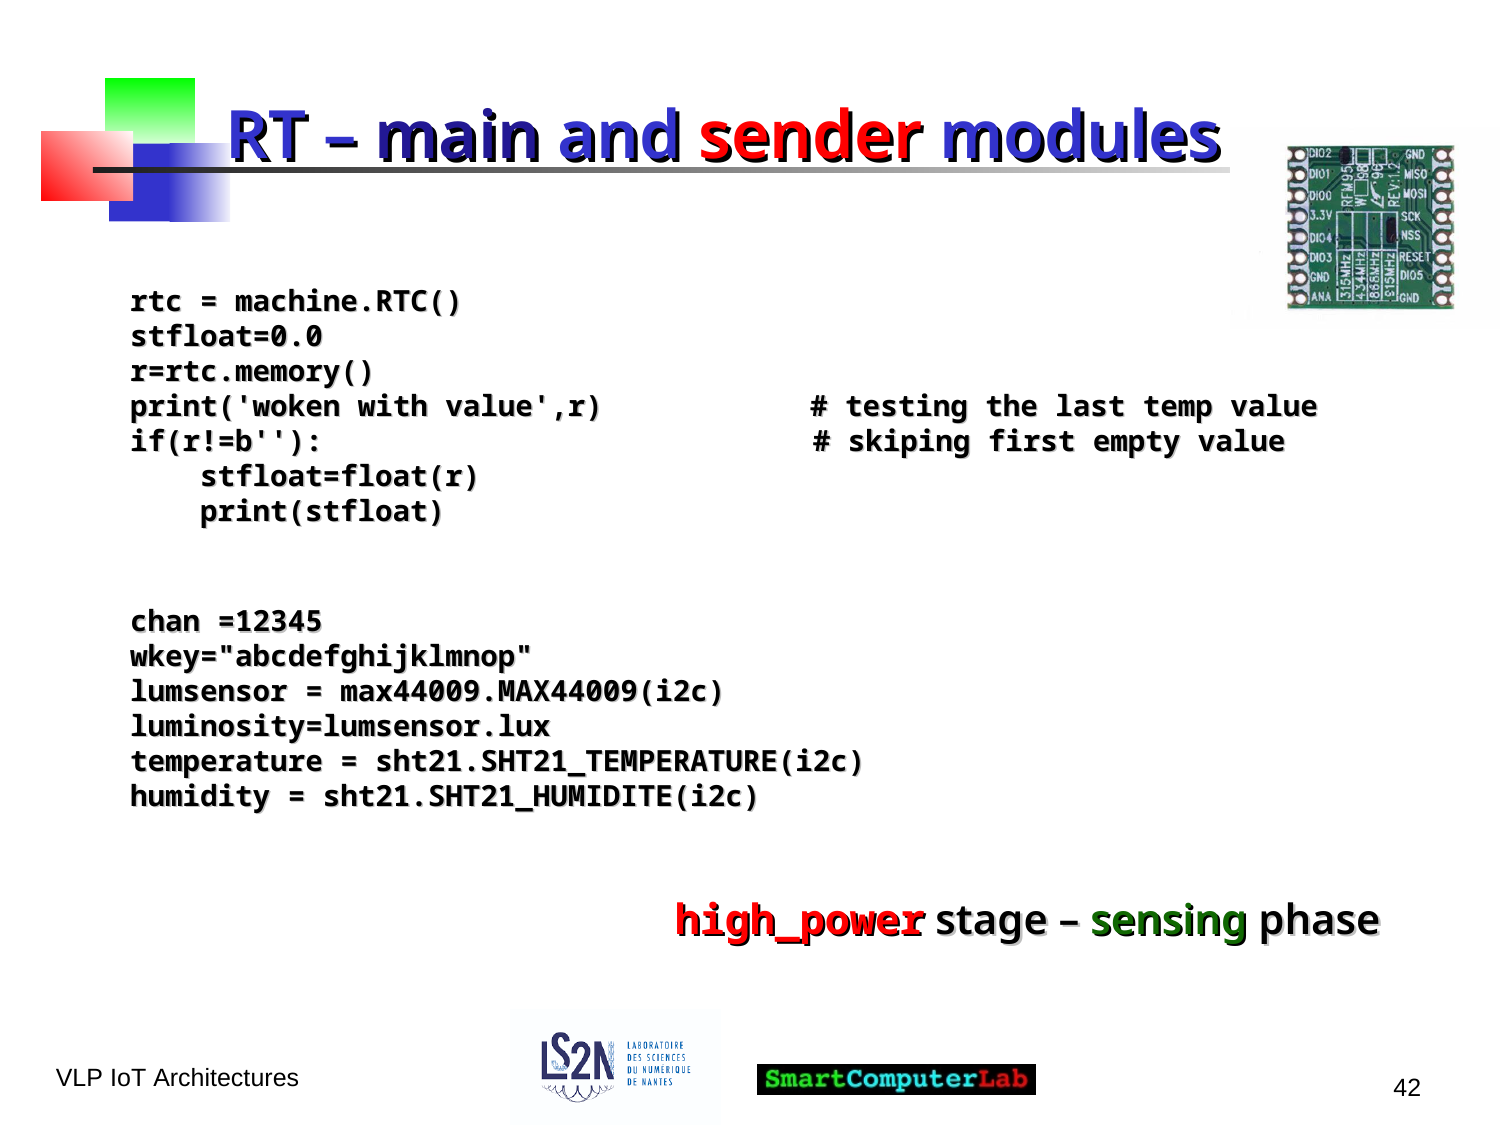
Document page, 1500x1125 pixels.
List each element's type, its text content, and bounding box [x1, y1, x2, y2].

picture [757, 1064, 1036, 1095]
text_box chan =12345 wkey="abcdefghijklmnop" lumsensor = max44009.MAX44009(i2c) luminosity=lumsensor.lux temperature = sht21.SHT21_TEMPERATURE(i2c) humidity = sht21.SHT21_HUMIDITE(i2c) [45, 595, 1486, 891]
text_box rtc = machine.RTC() stfloat=0.0 r=rtc.memory() print('woken with value',r) # testing the last temp value if(r!=b''): # skiping first empty value stfloat=float(r) print(stfloat) [45, 274, 1486, 571]
picture [1230, 127, 1500, 330]
picture [510, 1009, 721, 1125]
title RT – main and sender modules [110, 84, 1336, 180]
text_box high_power stage – sensing phase [660, 891, 1441, 1000]
